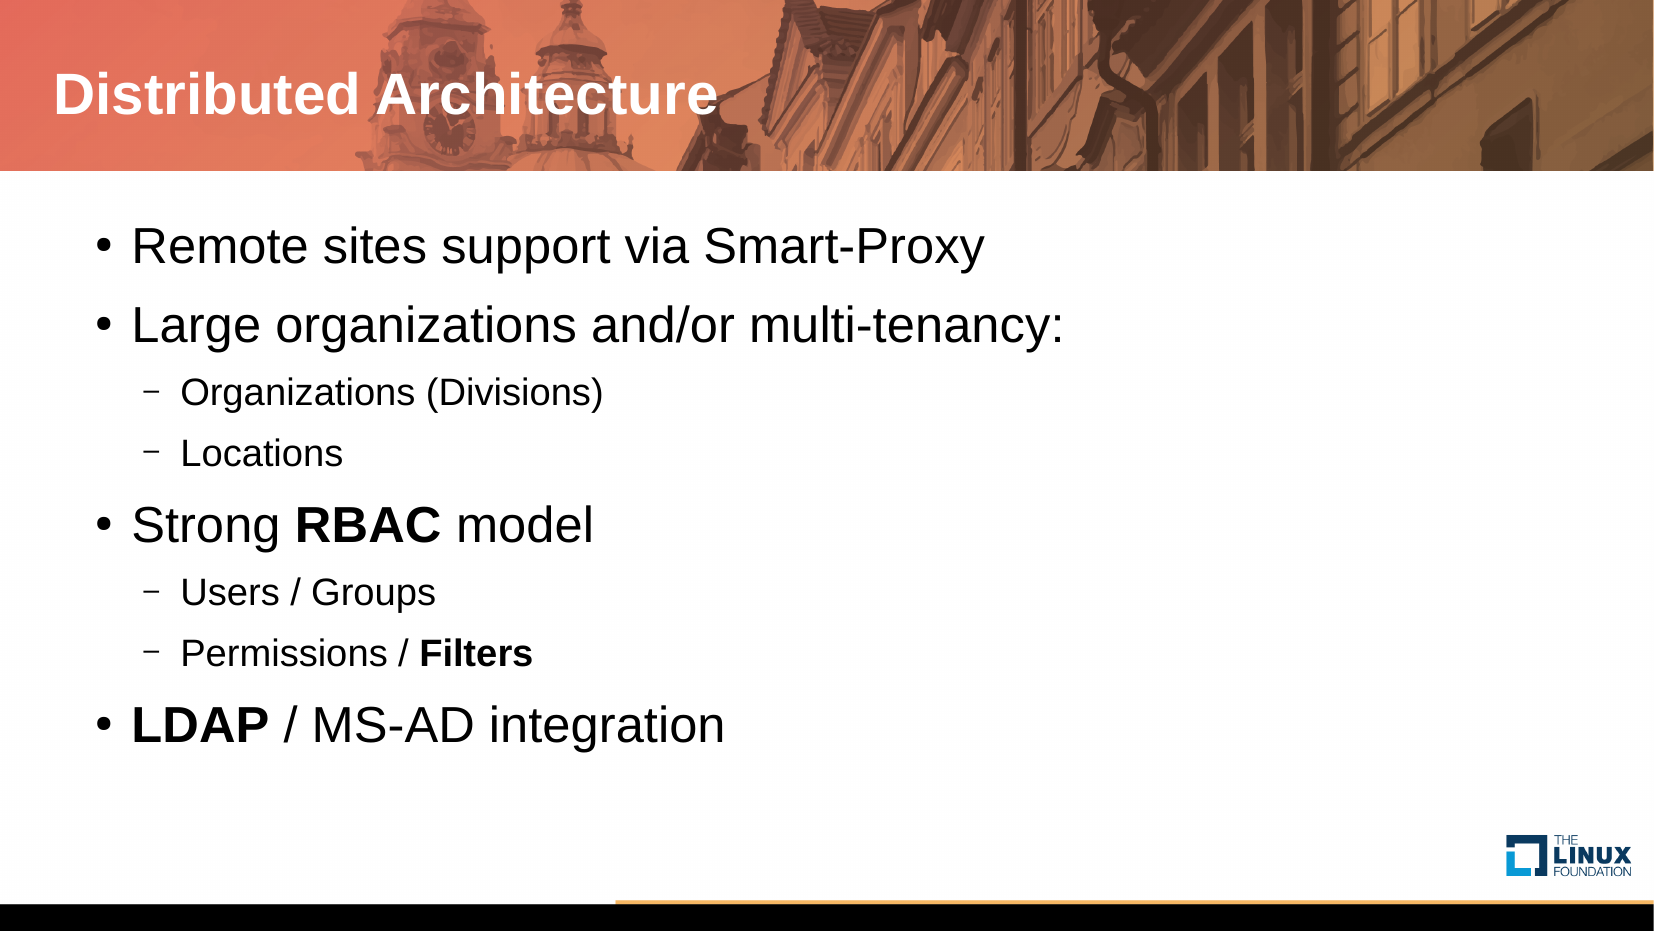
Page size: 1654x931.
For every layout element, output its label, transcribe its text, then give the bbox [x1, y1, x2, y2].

list Remote sites support via Smart-Proxy Large organizations and/or multi-tenancy: Organizations (Divisions) Locations Strong RBAC model Users / Groups Permissions / Filters LDAP / MS-AD integration [82, 217, 1571, 757]
title Distributed Architecture [53, 21, 1571, 167]
picture [0, 0, 1654, 931]
